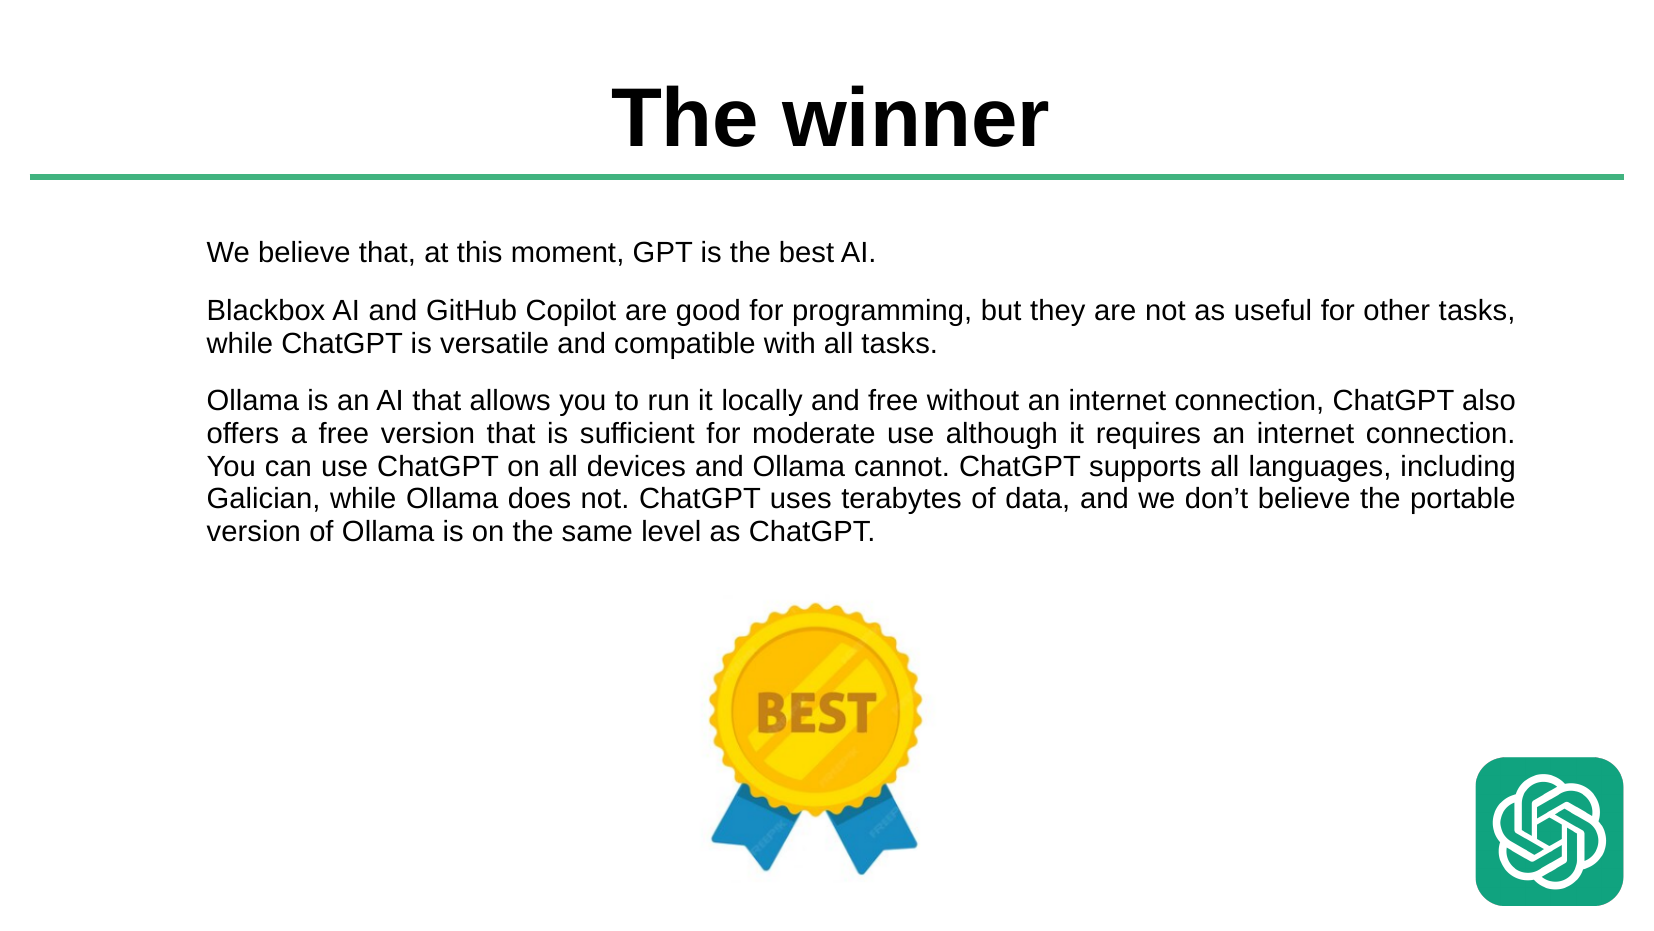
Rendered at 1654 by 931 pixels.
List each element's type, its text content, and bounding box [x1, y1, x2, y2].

title The winner [88, 24, 1642, 211]
picture [679, 581, 950, 886]
picture [1475, 757, 1624, 906]
list We believe that, at this moment, GPT is the best AI. Blackbox AI and GitHub Copilot are good for programming, but they are not as useful for other tasks, while ChatGPT is versatile and compatible with all tasks. Ollama is an AI that allows you to run it locally and free without an internet connection, ChatGPT also offers a free version that is sufficient for moderate use although it requires an internet connection. You can use ChatGPT on all devices and Ollama cannot. ChatGPT supports all languages, including Galician, while Ollama does not. ChatGPT uses terabytes of data, and we don’t believe the portable version of Ollama is on the same level as ChatGPT. [206, 236, 1518, 776]
